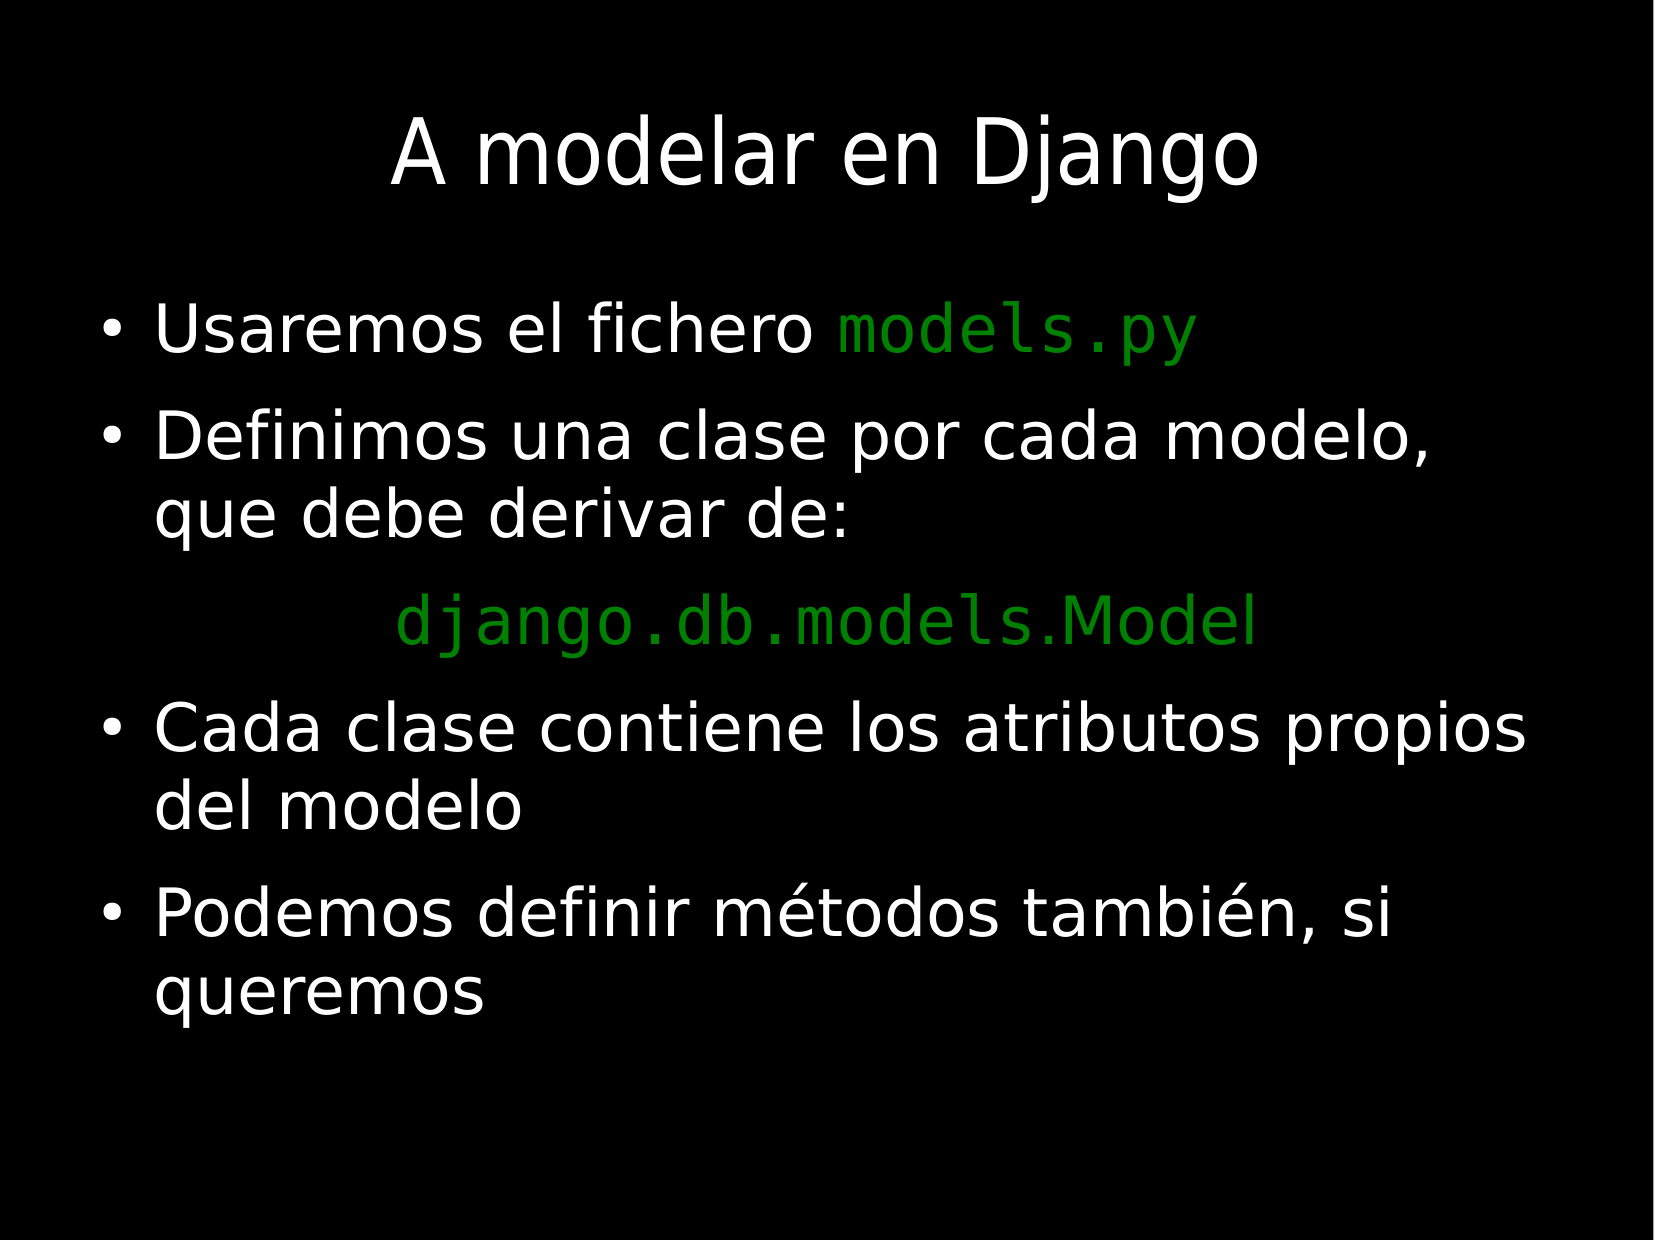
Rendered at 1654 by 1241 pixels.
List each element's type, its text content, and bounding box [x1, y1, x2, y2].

title A modelar en Django [82, 49, 1571, 257]
list Usaremos el fichero models.py Definimos una clase por cada modelo, que debe derivar de: django.db.models.Model Cada clase contiene los atributos propios del modelo Podemos definir métodos también, si queremos [82, 290, 1571, 1109]
